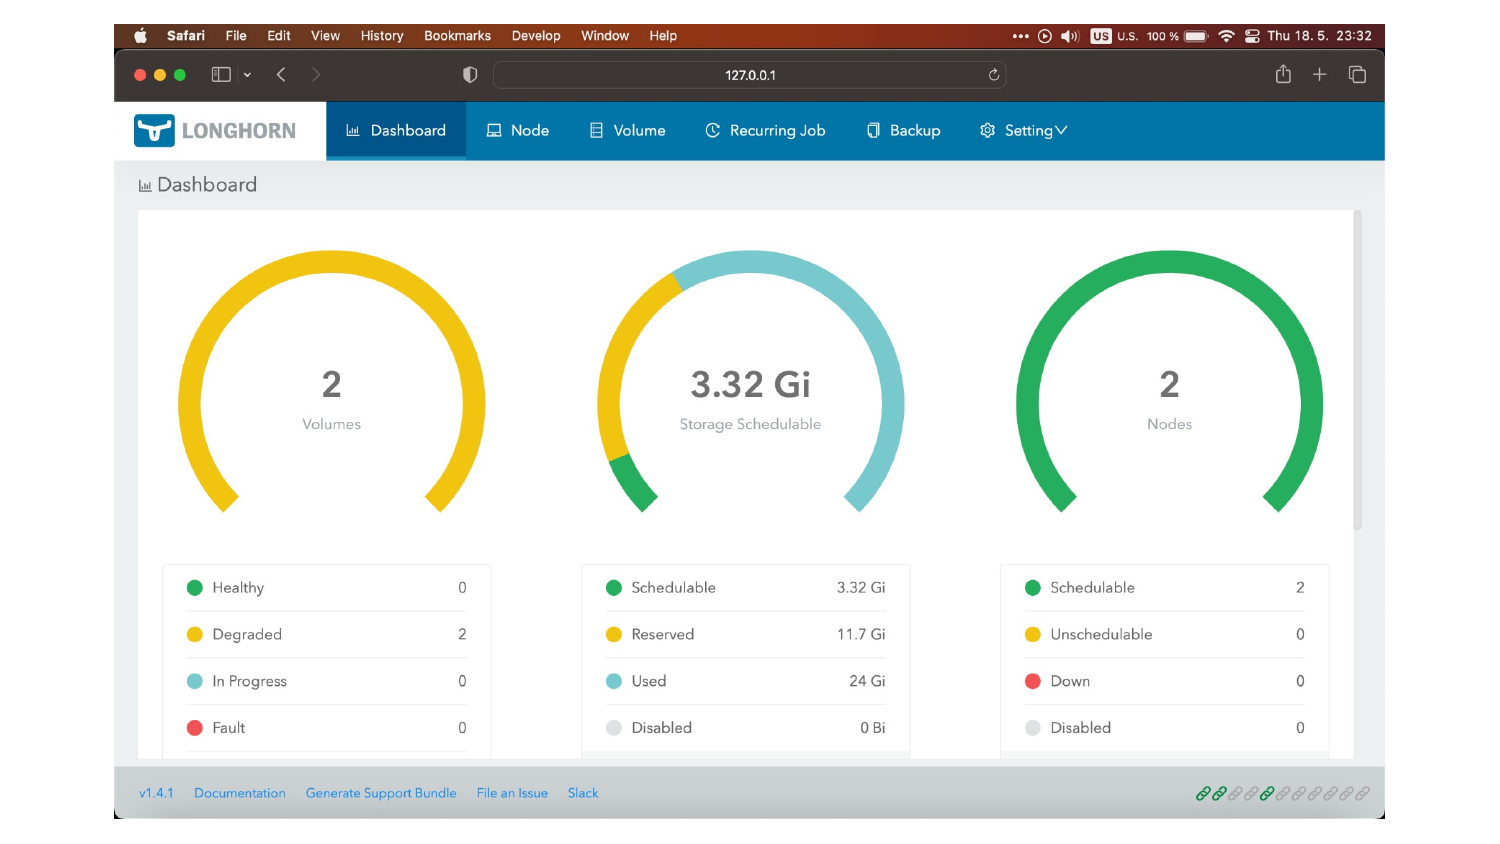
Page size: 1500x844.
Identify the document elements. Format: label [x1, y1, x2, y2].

picture [114, 24, 1385, 819]
picture [655, 128, 665, 136]
picture [732, 125, 738, 134]
picture [512, 125, 525, 135]
picture [785, 129, 795, 138]
picture [629, 124, 655, 136]
picture [525, 129, 533, 136]
picture [1006, 127, 1034, 136]
picture [1042, 128, 1052, 139]
picture [809, 124, 823, 136]
picture [487, 131, 501, 137]
picture [617, 127, 629, 136]
picture [981, 123, 994, 137]
picture [533, 125, 548, 136]
picture [591, 123, 602, 137]
picture [802, 126, 809, 135]
picture [740, 129, 766, 136]
picture [917, 129, 940, 139]
picture [868, 123, 879, 137]
picture [892, 125, 914, 136]
